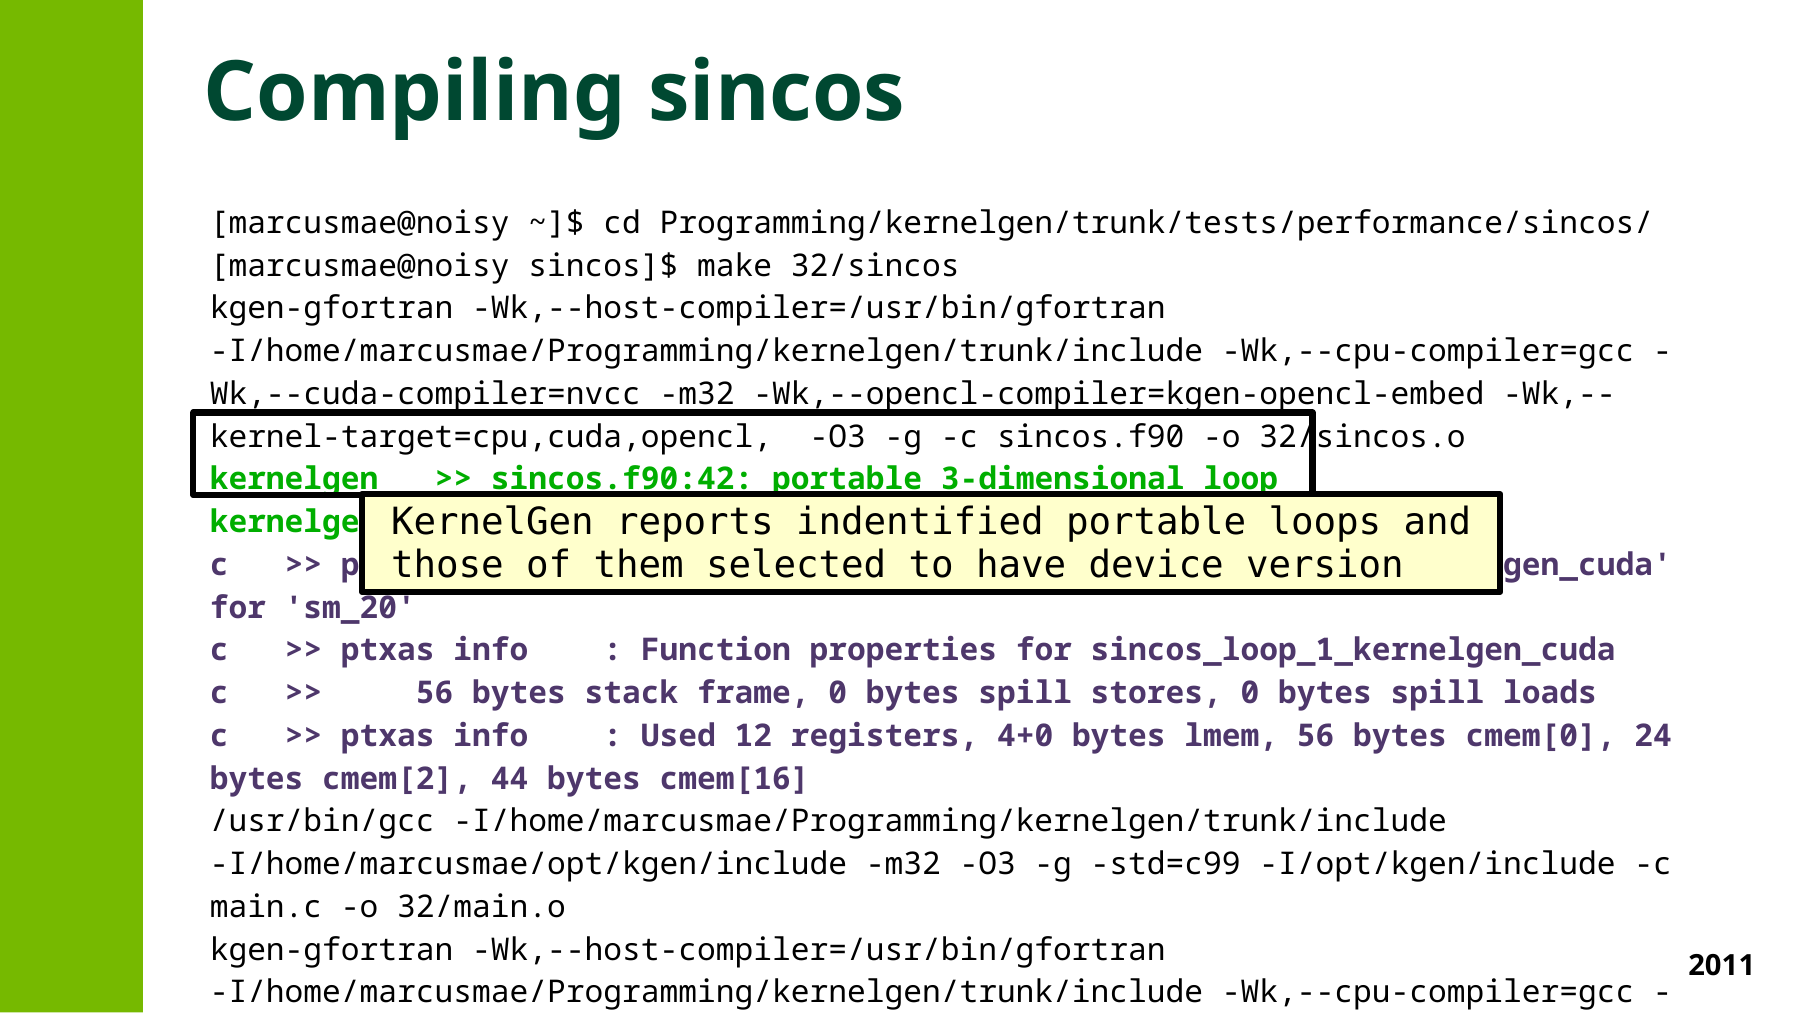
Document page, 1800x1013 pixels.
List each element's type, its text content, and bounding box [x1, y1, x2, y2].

text_box KernelGen reports indentified portable loops and those of them selected to have device version [361, 493, 1501, 593]
text_box [marcusmae@noisy ~]$ cd Programming/kernelgen/trunk/tests/performance/sincos/ [marcusmae@noisy sincos]$ make 32/sincos kgen-gfortran -Wk,--host-compiler=/usr/bin/gfortran -I/home/marcusmae/Programming/kernelgen/trunk/include -Wk,--cpu-compiler=gcc -Wk,--cuda-compiler=nvcc -m32 -Wk,--opencl-compiler=kgen-opencl-embed -Wk,--kernel-target=cpu,cuda,opencl, -O3 -g -c sincos.f90 -o 32/sincos.o kernelgen >> sincos.f90:42: portable 3-dimensional loop kernelgen >> sincos.f90:42: selecting this loop c >> ptxas info : Compiling entry function 'sincos_loop_1_kernelgen_cuda' for 'sm_20' c >> ptxas info : Function properties for sincos_loop_1_kernelgen_cuda c >> 56 bytes stack frame, 0 bytes spill stores, 0 bytes spill loads c >> ptxas info : Used 12 registers, 4+0 bytes lmem, 56 bytes cmem[0], 24 bytes cmem[2], 44 bytes cmem[16] /usr/bin/gcc -I/home/marcusmae/Programming/kernelgen/trunk/include -I/home/marcusmae/opt/kgen/include -m32 -O3 -g -std=c99 -I/opt/kgen/include -c main.c -o 32/main.o kgen-gfortran -Wk,--host-compiler=/usr/bin/gfortran -I/home/marcusmae/Programming/kernelgen/trunk/include -Wk,--cpu-compiler=gcc -Wk,--cuda-compiler=nvcc -m32 -Wk,--opencl-compiler=kgen-opencl-embed -Wk,--kernel-target=cpu,cuda,opencl, 32/main.o 32/sincos.o -o 32/sincos [195, 192, 1726, 969]
title Compiling sincos [188, 40, 1733, 211]
text_box [marcusmae@noisy ~]$ cd Programming/kernelgen/trunk/tests/performance/sincos/ [marcusmae@noisy sincos]$ make 32/sincos kgen-gfortran -Wk,--host-compiler=/usr/bin/gfortran -I/home/marcusmae/Programming/kernelgen/trunk/include -Wk,--cpu-compiler=gcc -Wk,--cuda-compiler=nvcc -m32 -Wk,--opencl-compiler=kgen-opencl-embed -Wk,--kernel-target=cpu,cuda,opencl, -O3 -g -c sincos.f90 -o 32/sincos.o kernelgen >> sincos.f90:42: portable 3-dimensional loop kernelgen >> sincos.f90:42: selecting this loop c >> ptxas info : Compiling entry function 'sincos_loop_1_kernelgen_cuda' for 'sm_20' c >> ptxas info : Function properties for sincos_loop_1_kernelgen_cuda c >> 56 bytes stack frame, 0 bytes spill stores, 0 bytes spill loads c >> ptxas info : Used 12 registers, 4+0 bytes lmem, 56 bytes cmem[0], 24 bytes cmem[2], 44 bytes cmem[16] /usr/bin/gcc -I/home/marcusmae/Programming/kernelgen/trunk/include -I/home/marcusmae/opt/kgen/include -m32 -O3 -g -std=c99 -I/opt/kgen/include -c main.c -o 32/main.o kgen-gfortran -Wk,--host-compiler=/usr/bin/gfortran -I/home/marcusmae/Programming/kernelgen/trunk/include -Wk,--cpu-compiler=gcc -Wk,--cuda-compiler=nvcc -m32 -Wk,--opencl-compiler=kgen-opencl-embed -Wk,--kernel-target=cpu,cuda,opencl, 32/main.o 32/sincos.o -o 32/sincos [196, 416, 1309, 492]
